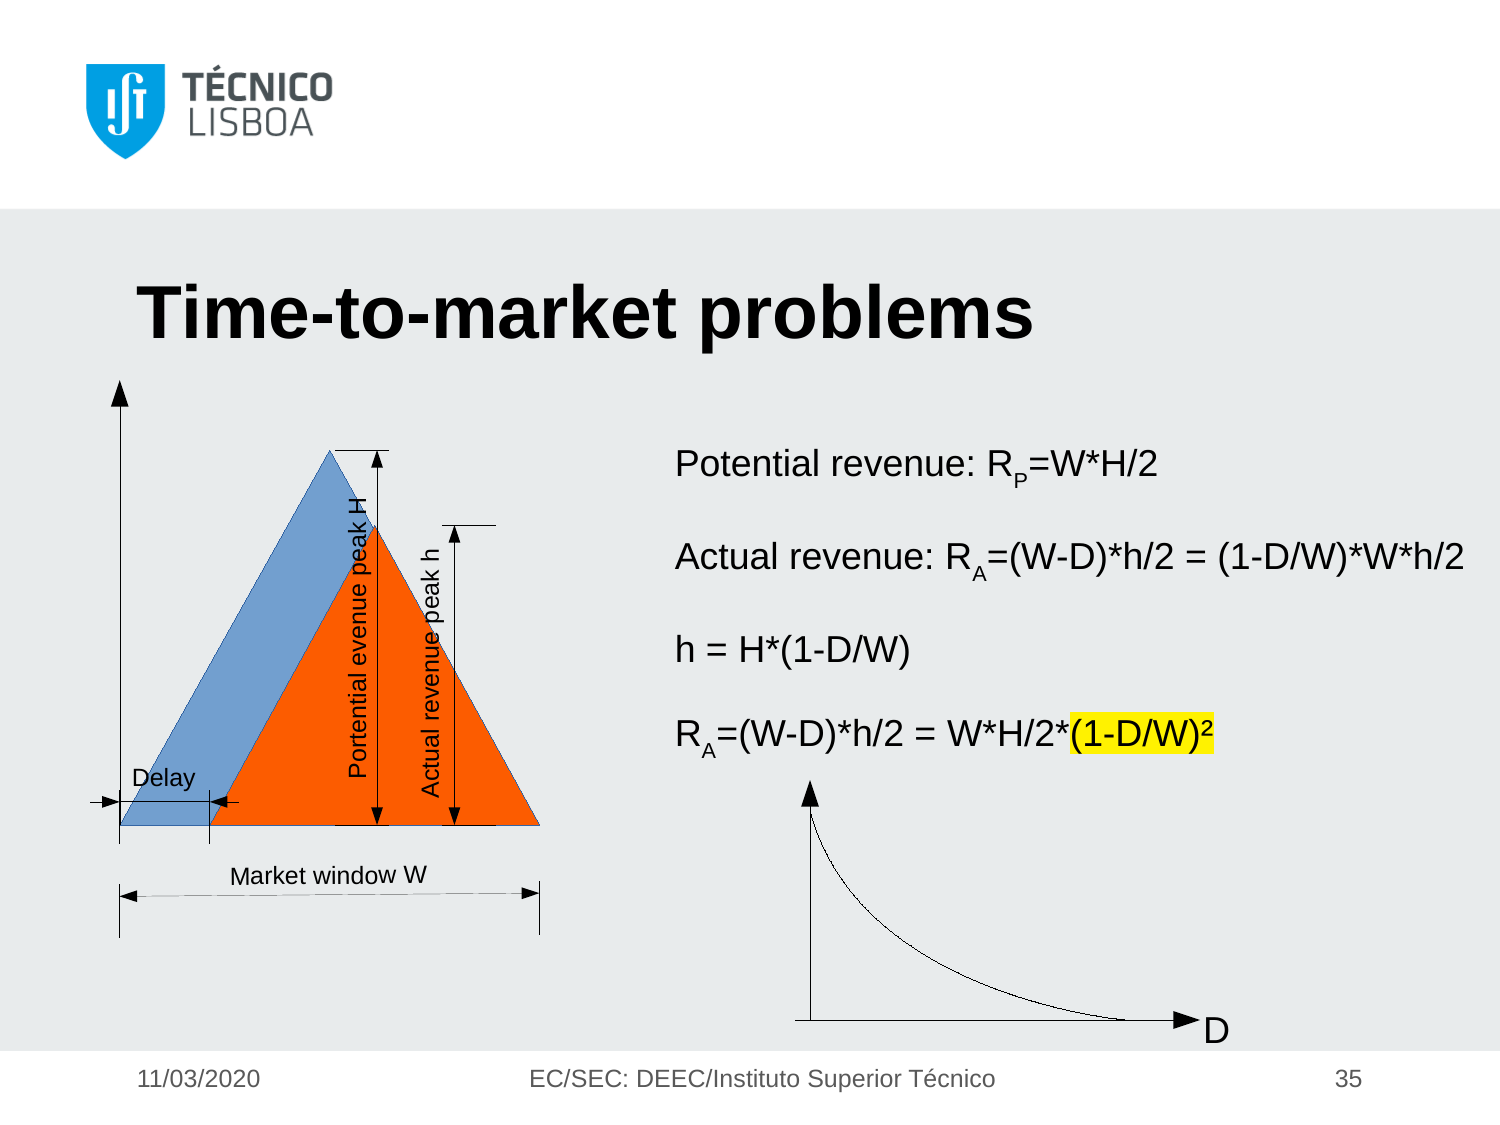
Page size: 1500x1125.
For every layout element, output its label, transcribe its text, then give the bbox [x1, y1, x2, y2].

text_box [358, 501, 364, 511]
footer EC/SEC: DEEC/Instituto Superior Técnico [512, 1052, 1021, 1103]
title Time-to-market problems [121, 237, 1378, 381]
text_box [455, 670, 540, 826]
text_box D [1188, 1002, 1245, 1059]
text_box [121, 802, 209, 826]
text_box [133, 450, 377, 826]
picture [0, 0, 1500, 1125]
text_box [378, 530, 454, 826]
text_box Potential revenue: RP=W*H/2 Actual revenue: RA=(W-D)*h/2 = (1-D/W)*W*h/2 h = H*(1-D/W) RA=(W-D)*h/2 = W*H/2*(1-D/W)² [660, 435, 1481, 813]
slide_number <number> [1077, 1052, 1378, 1103]
slide_number 11/03/2020 [121, 1052, 425, 1103]
